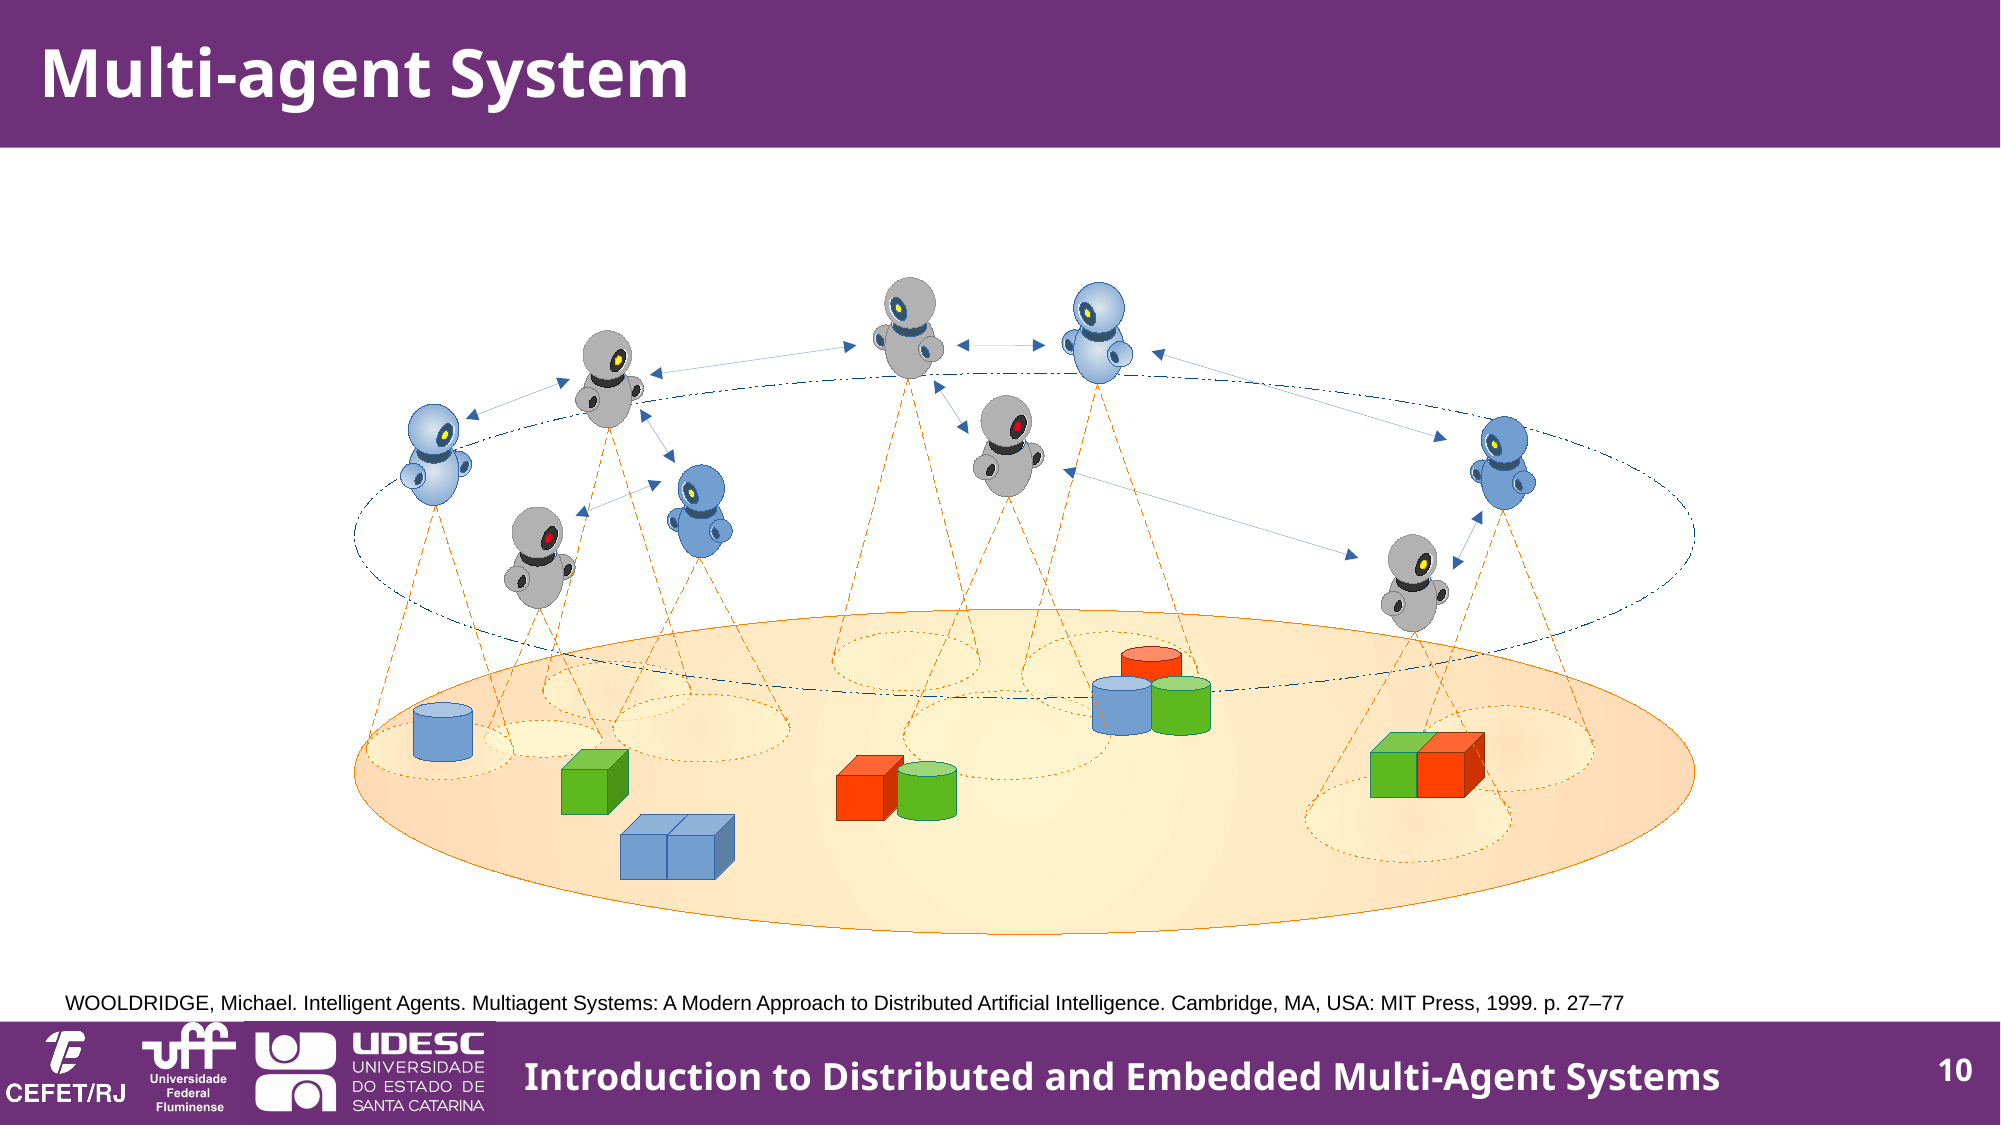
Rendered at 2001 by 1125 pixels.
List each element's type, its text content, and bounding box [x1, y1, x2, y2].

text_box [667, 464, 733, 558]
text_box C [413, 702, 473, 718]
text_box C [1092, 676, 1211, 691]
text_box Multi-agent System [25, 23, 1999, 119]
picture [6, 1009, 125, 1125]
text_box [1470, 416, 1536, 510]
picture [244, 1023, 496, 1123]
text_box [1061, 282, 1133, 384]
text_box [575, 330, 644, 428]
text_box WOOLDRIDGE, Michael. Intelligent Agents. Multiagent Systems: A Modern Approach to Distributed Artificial Intelligence. Cambridge, MA, USA: MIT Press, 1999. p. 27–77 [50, 982, 1969, 1023]
text_box [1381, 534, 1449, 632]
text_box [354, 609, 1695, 935]
picture [141, 1023, 237, 1117]
text_box [873, 277, 944, 379]
text_box [973, 395, 1045, 497]
text_box C [897, 761, 957, 777]
text_box [504, 507, 576, 609]
text_box C [1121, 646, 1182, 662]
text_box [400, 404, 472, 506]
